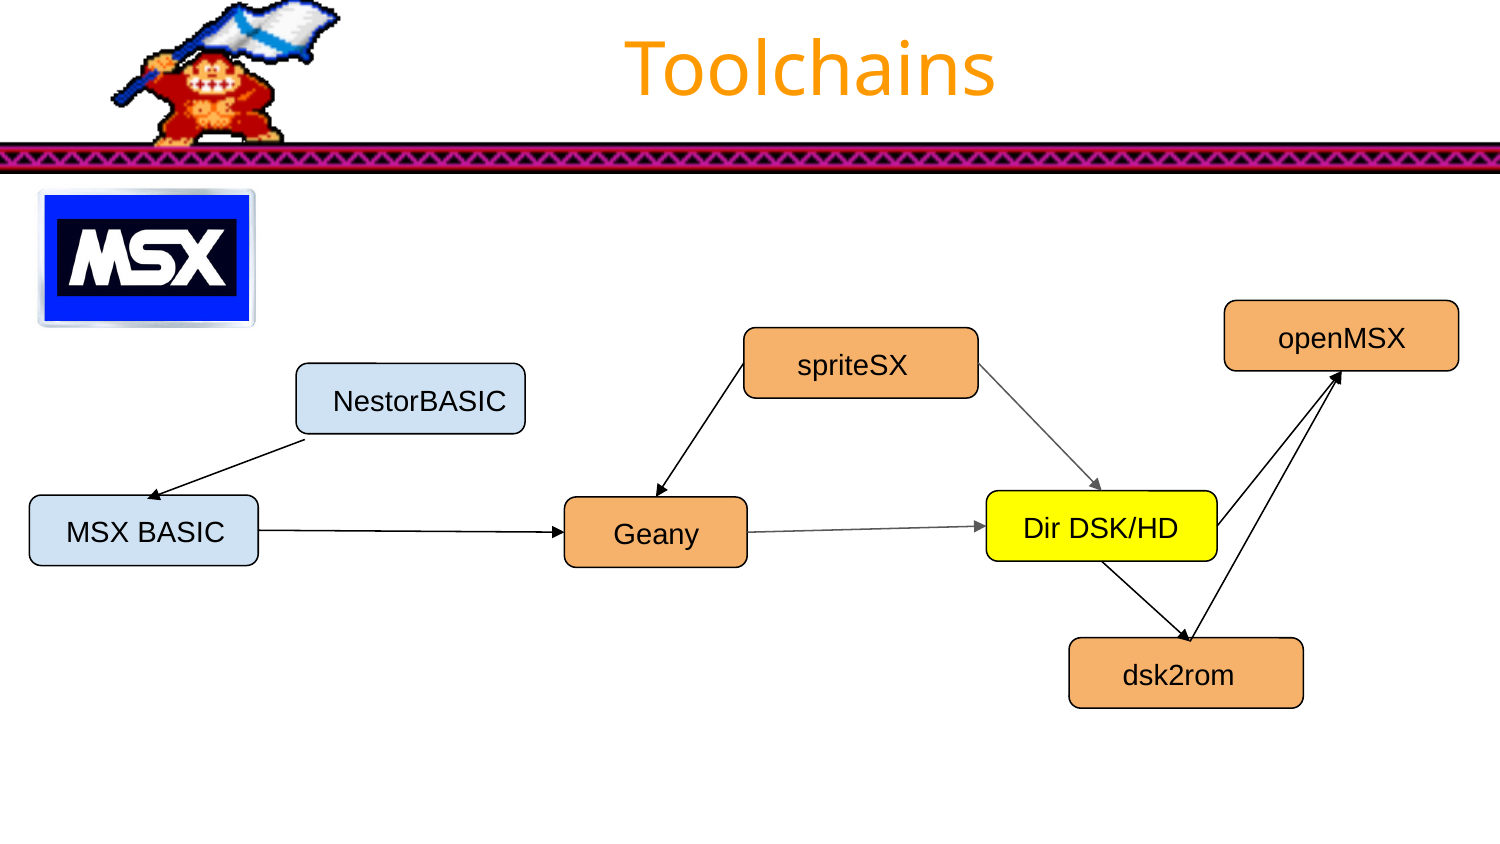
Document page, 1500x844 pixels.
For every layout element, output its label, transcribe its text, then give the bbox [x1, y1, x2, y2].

text_box [296, 363, 522, 434]
text_box [1224, 300, 1459, 371]
text_box [29, 495, 149, 566]
text_box [743, 327, 979, 399]
text_box dsk2rom [1091, 641, 1289, 700]
text_box spriteSX [766, 331, 964, 390]
text_box MSX BASIC [51, 498, 244, 570]
title Toolchains [610, 18, 1402, 112]
text_box Dir DSK/HD [1008, 494, 1205, 553]
text_box NestorBASIC [317, 367, 526, 438]
text_box [564, 496, 748, 568]
text_box [986, 490, 1218, 562]
text_box [160, 495, 259, 566]
picture [0, 0, 1500, 174]
text_box Geany [581, 500, 736, 560]
picture [31, 182, 261, 334]
text_box [1069, 637, 1304, 709]
text_box openMSX [1246, 304, 1445, 363]
